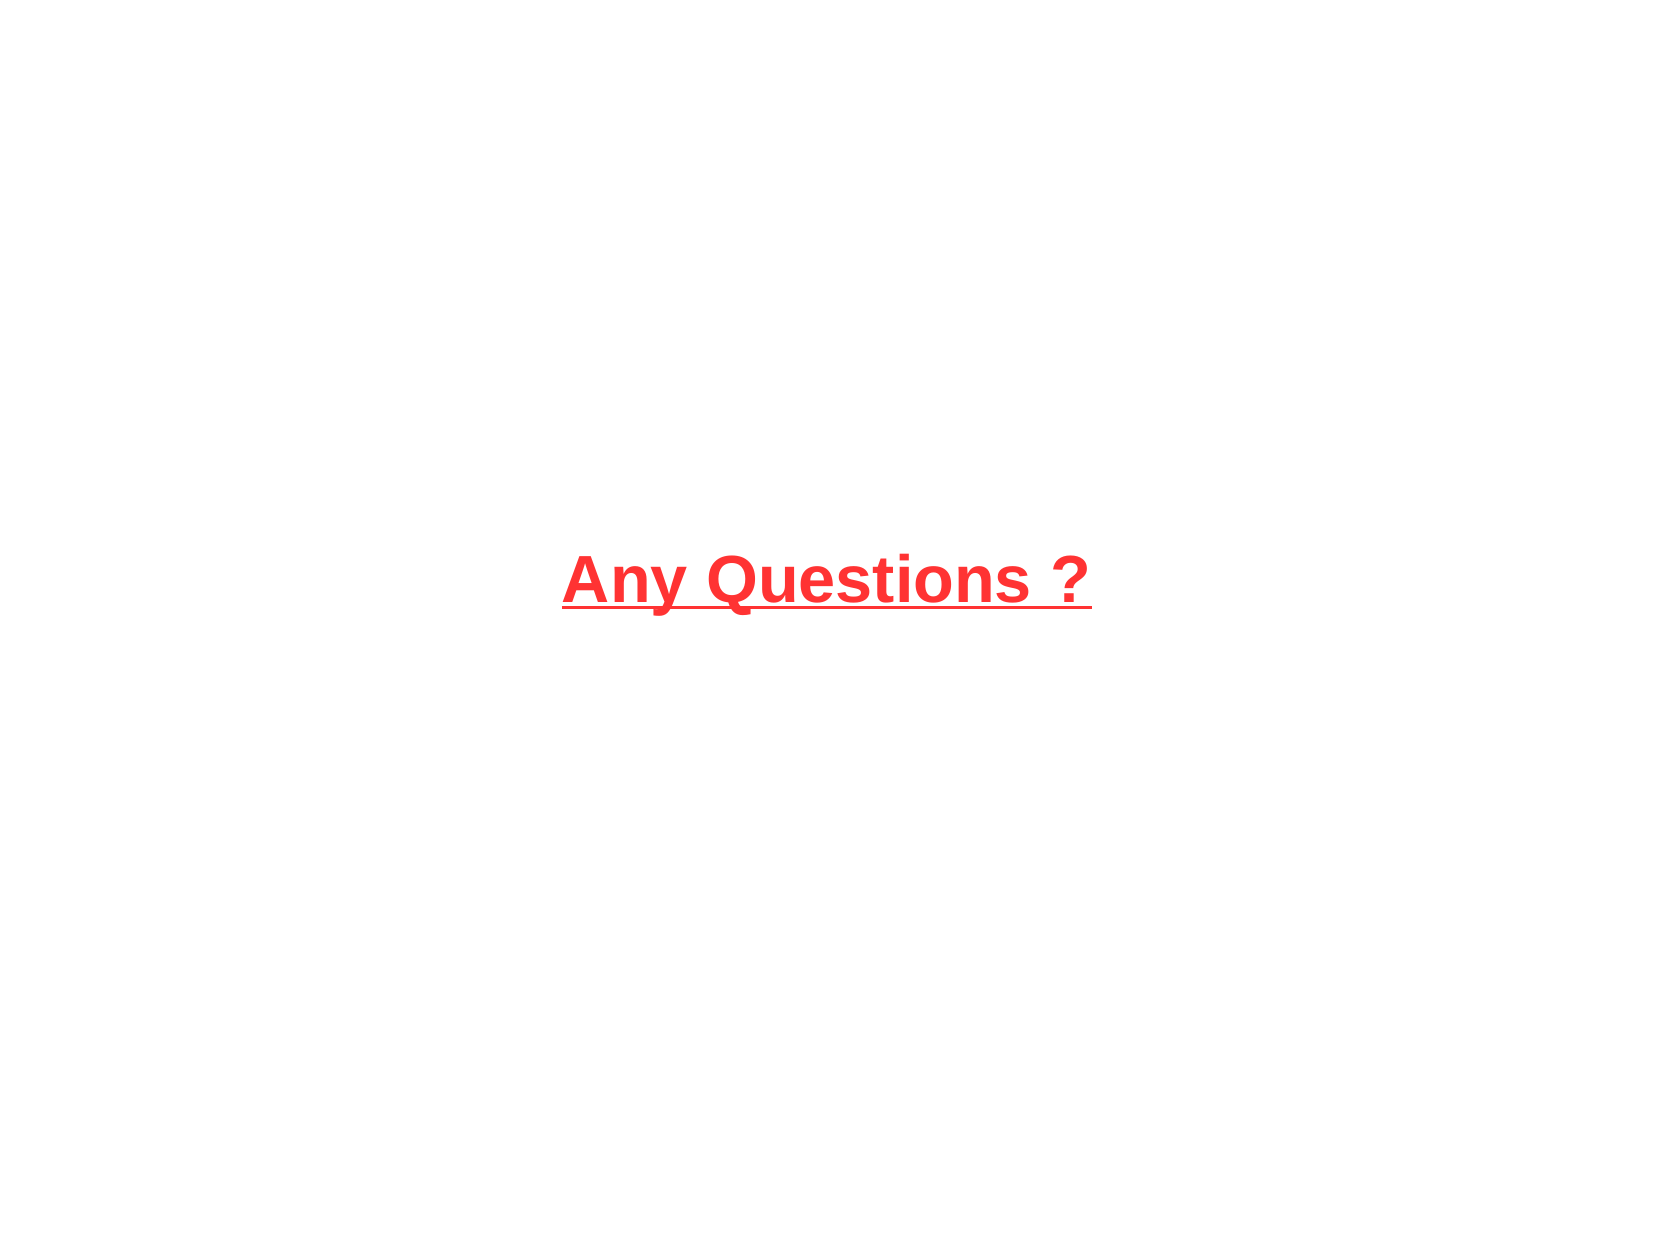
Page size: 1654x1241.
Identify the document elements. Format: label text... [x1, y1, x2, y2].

subtitle Any Questions ? [82, 49, 1571, 1109]
